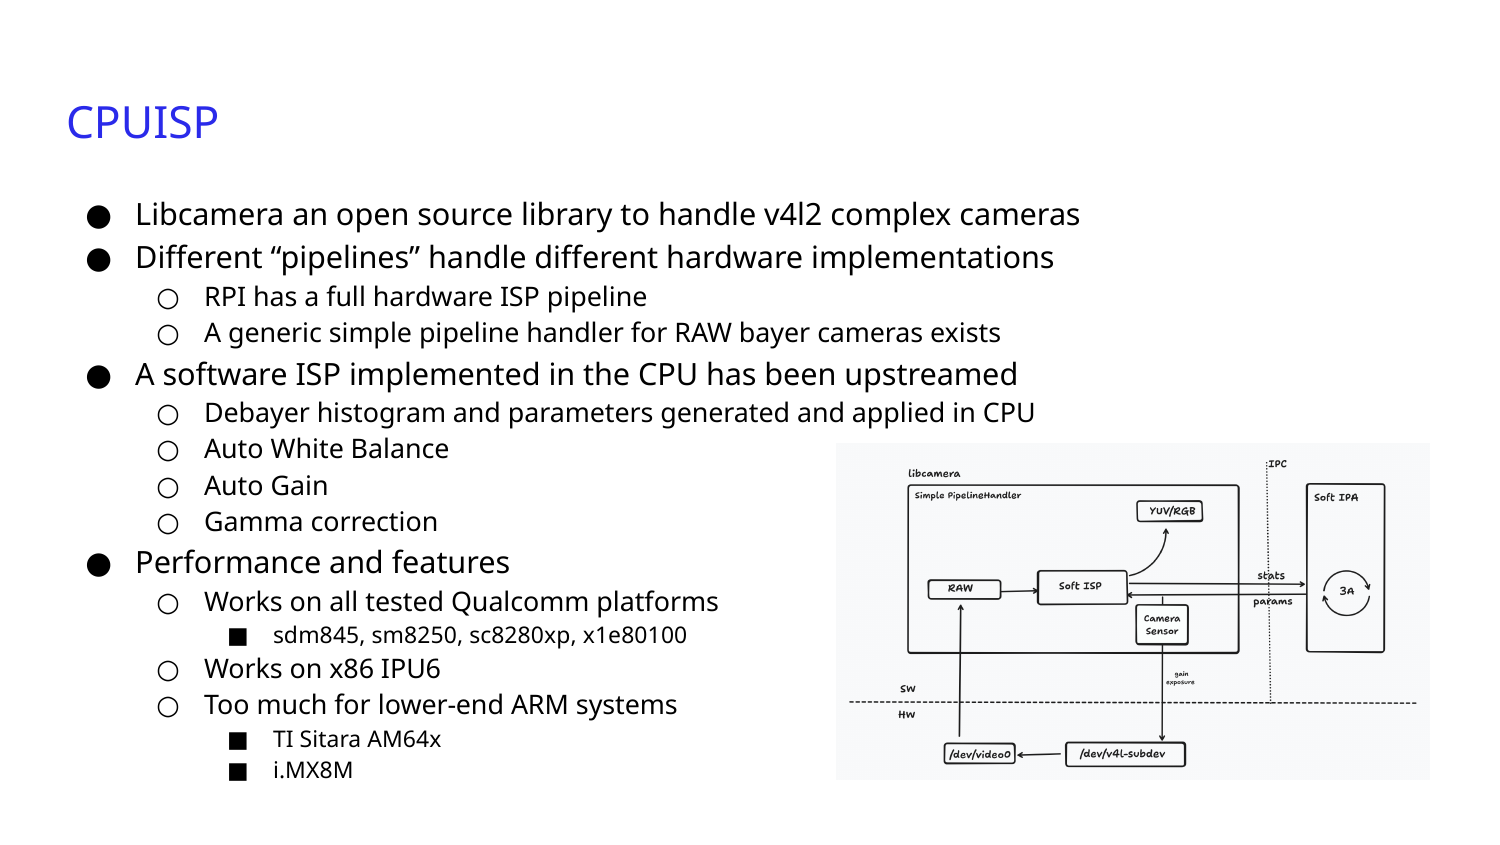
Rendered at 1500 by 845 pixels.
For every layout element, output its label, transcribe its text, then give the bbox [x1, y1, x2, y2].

list Libcamera an open source library to handle v4l2 complex cameras Different “pipelines” handle different hardware implementations RPI has a full hardware ISP pipeline A generic simple pipeline handler for RAW bayer cameras exists A software ISP implemented in the CPU has been upstreamed Debayer histogram and parameters generated and applied in CPU Auto White Balance Auto Gain Gamma correction Performance and features Works on all tested Qualcomm platforms sdm845, sm8250, sc8280xp, x1e80100 Works on x86 IPU6 Too much for lower-end ARM systems TI Sitara AM64x i.MX8M [51, 175, 1449, 806]
title CPUISP [51, 73, 1449, 168]
picture [836, 443, 1430, 780]
